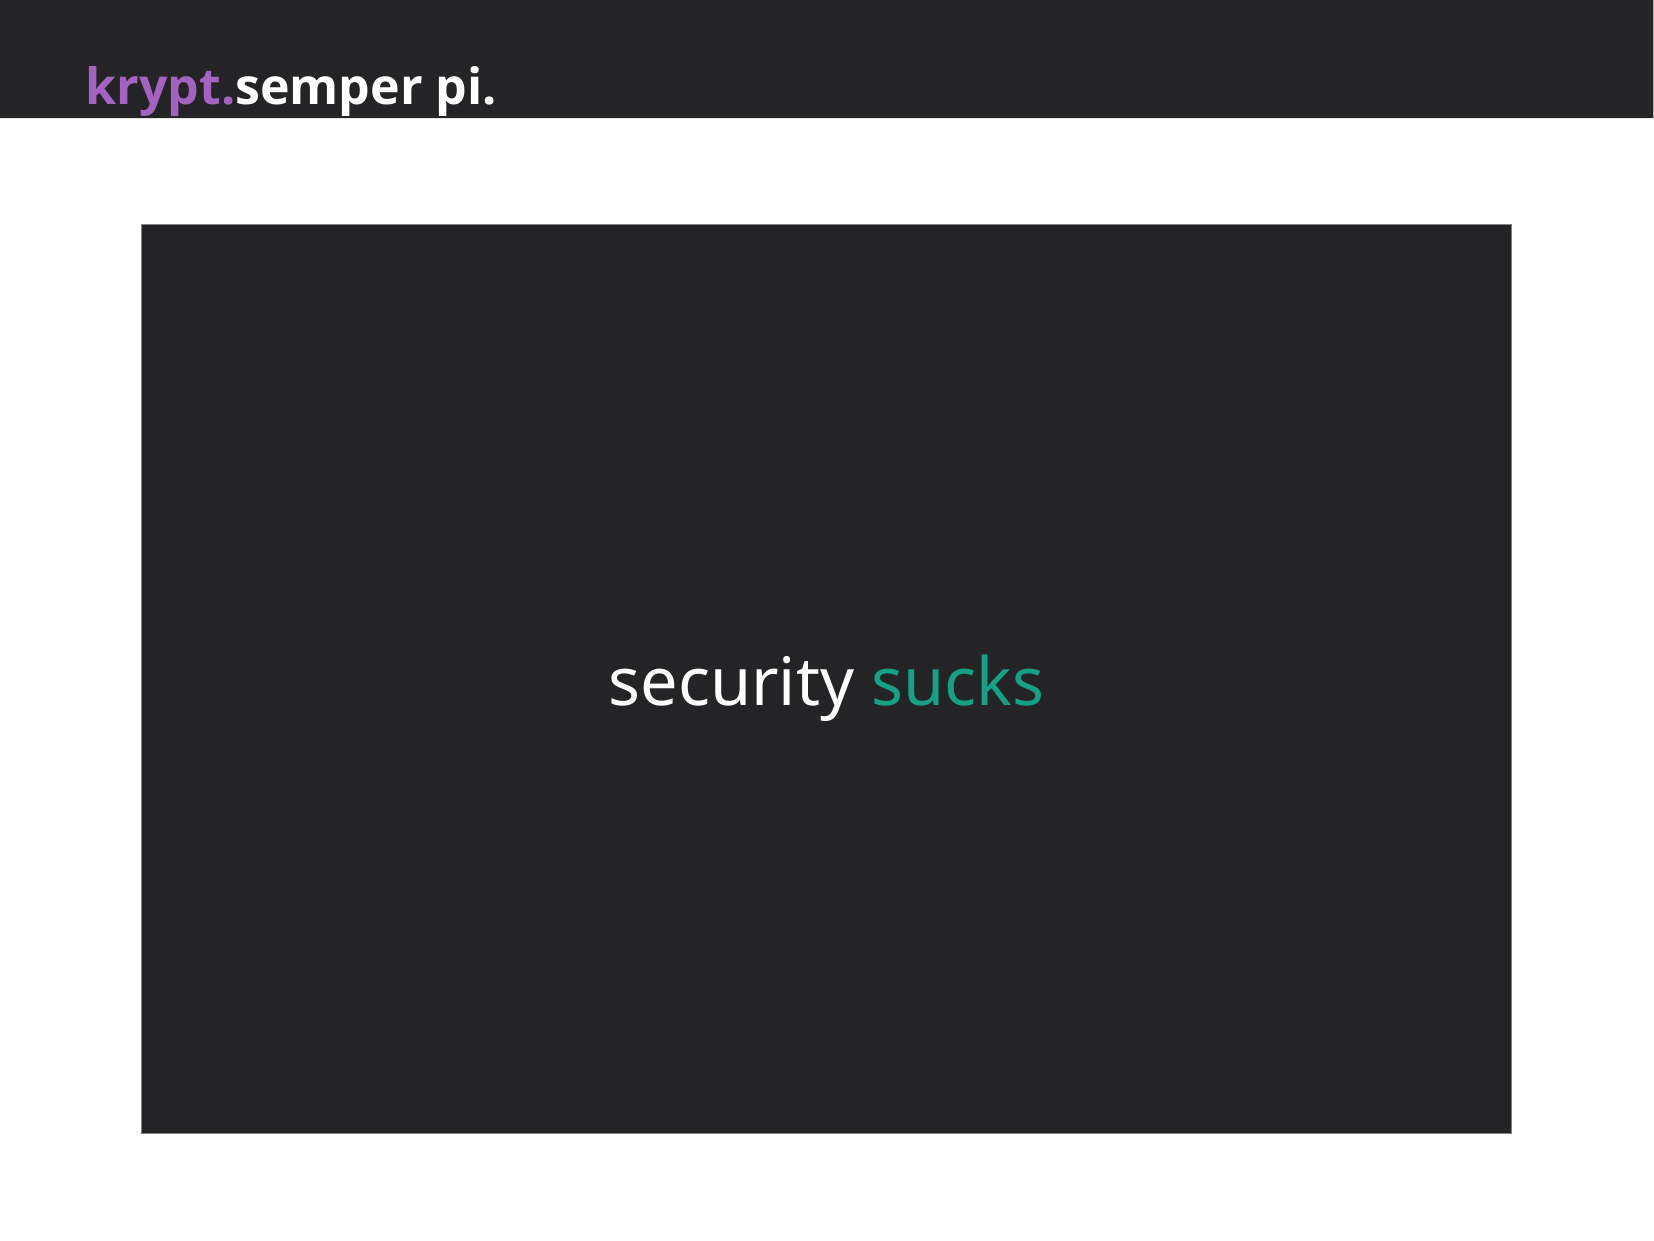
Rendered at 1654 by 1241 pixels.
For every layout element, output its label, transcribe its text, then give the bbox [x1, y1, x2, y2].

text_box krypt.semper pi. [70, 43, 544, 119]
text_box security sucks [141, 224, 1512, 1134]
text_box [0, 0, 1654, 119]
